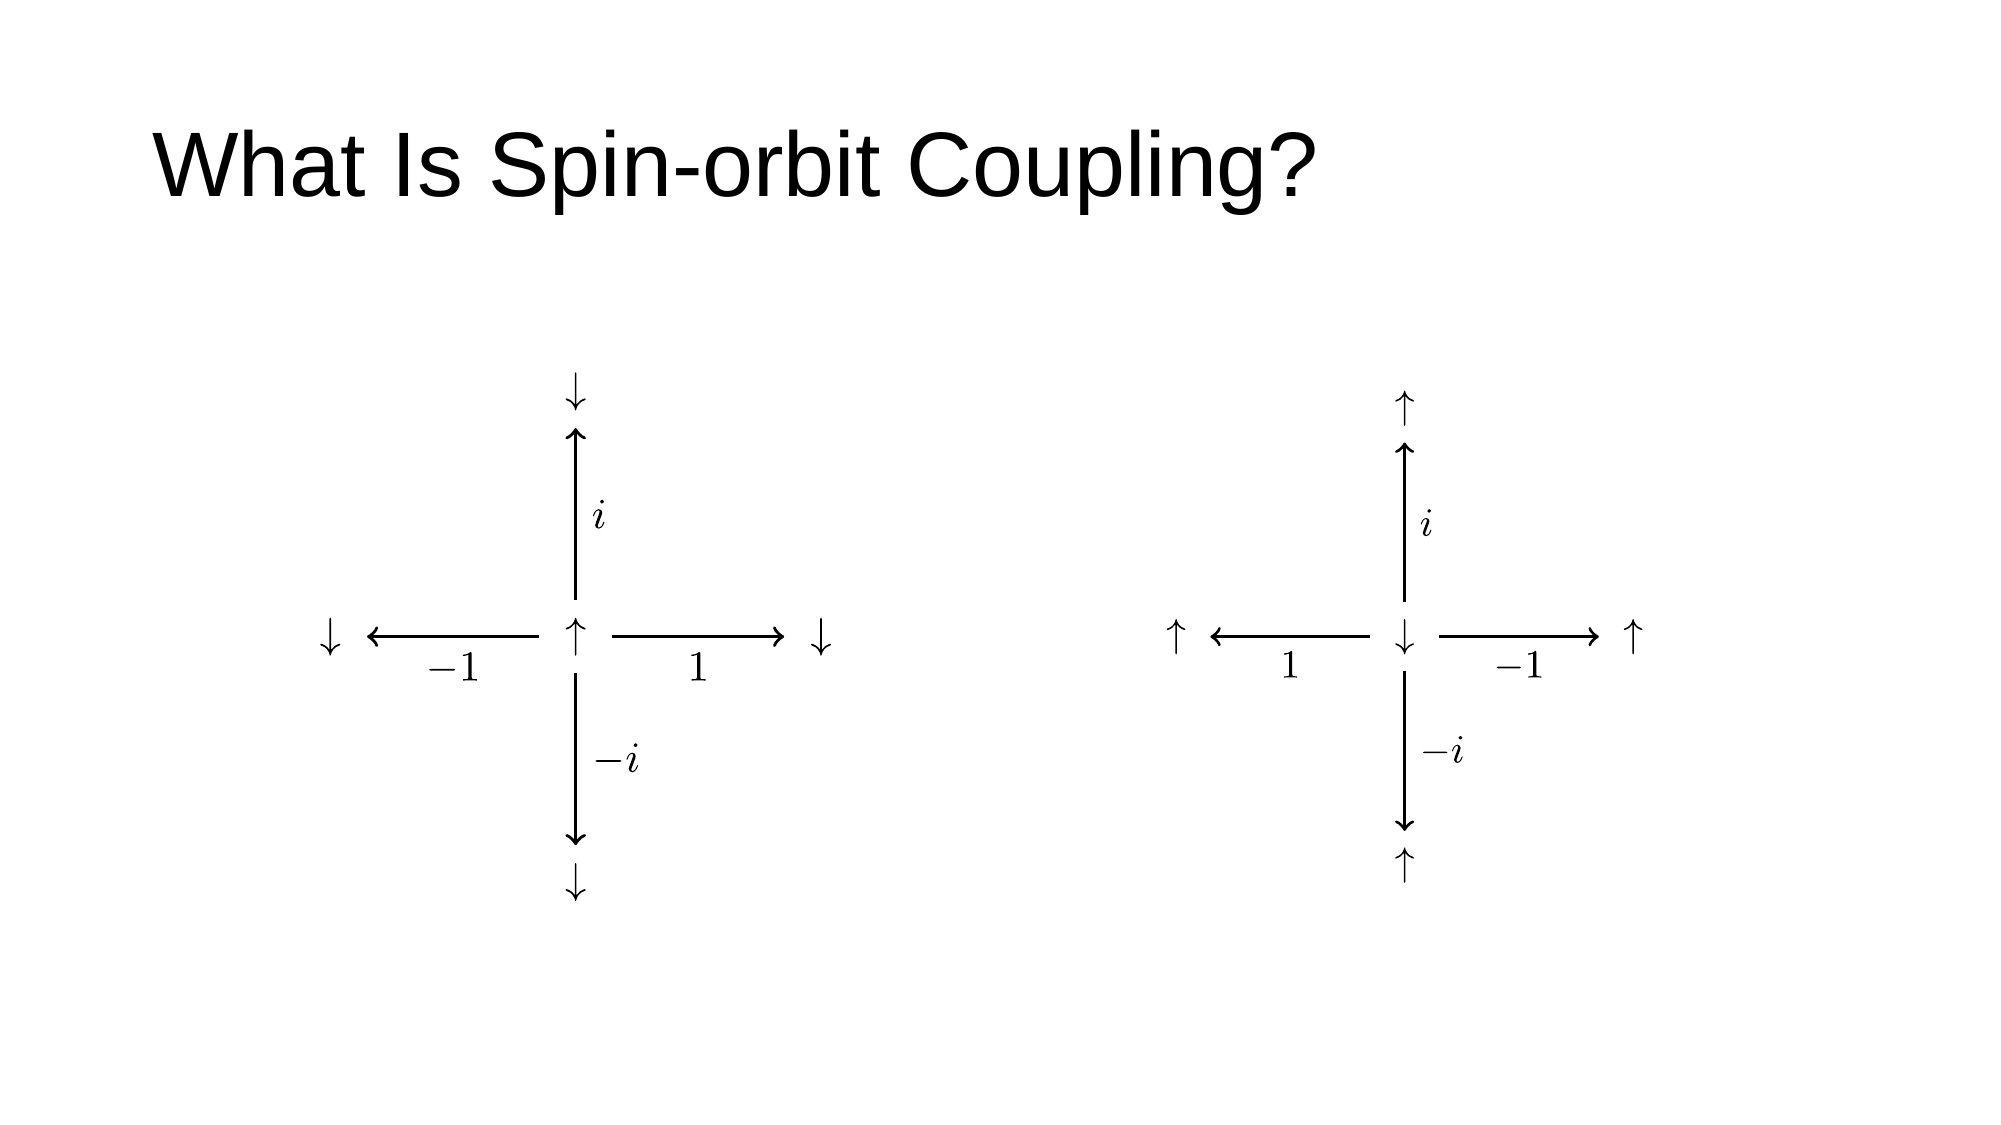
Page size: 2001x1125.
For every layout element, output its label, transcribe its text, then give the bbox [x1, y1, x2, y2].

picture [1150, 375, 1659, 899]
picture [302, 355, 849, 918]
title What Is Spin-orbit Coupling? [137, 59, 1863, 278]
